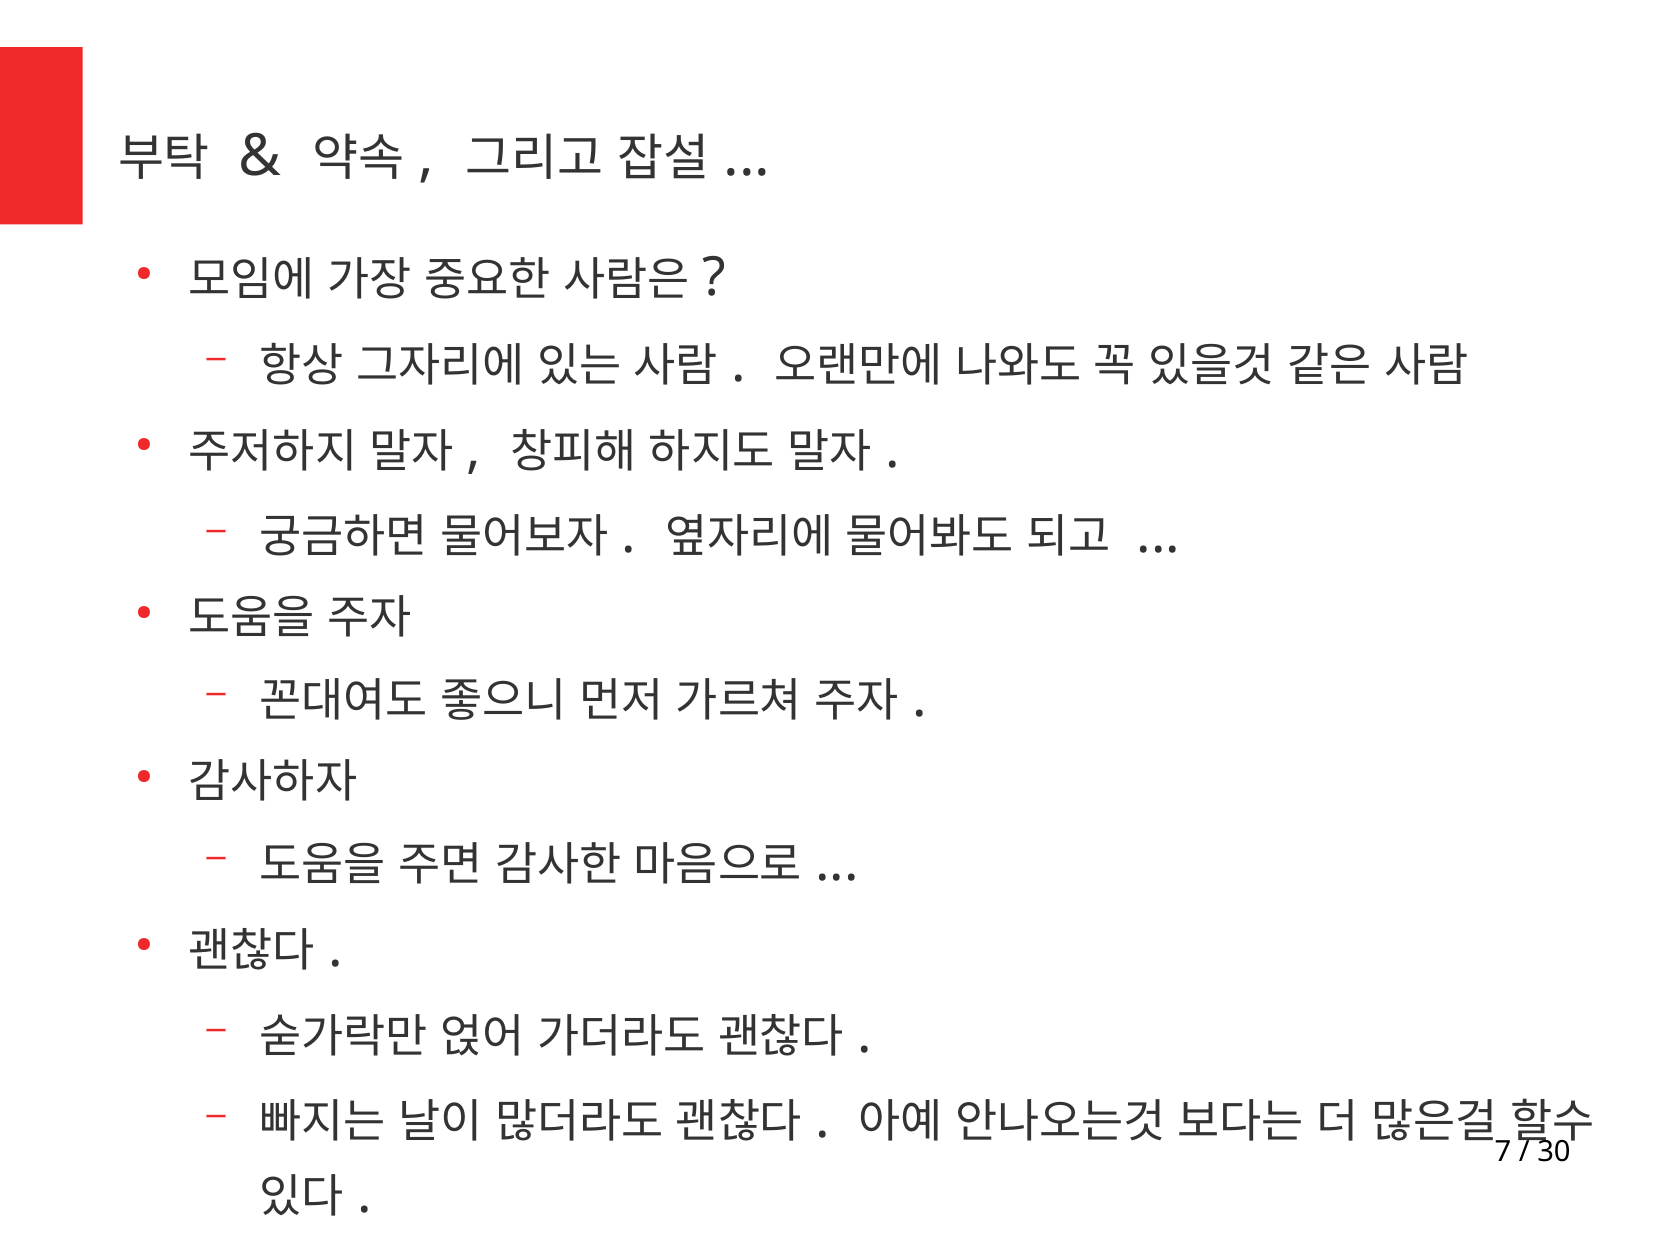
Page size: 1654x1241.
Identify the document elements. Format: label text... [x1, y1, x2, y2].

list 모임에 가장 중요한 사람은? 항상 그자리에 있는 사람. 오랜만에 나와도 꼭 있을것 같은 사람 주저하지 말자, 창피해 하지도 말자. 궁금하면 물어보자. 옆자리에 물어봐도 되고 ... 도움을 주자 꼰대여도 좋으니 먼저 가르쳐 주자. 감사하자 도움을 주면 감사한 마음으로... 괜찮다. 숟가락만 얹어 가더라도 괜찮다. 빠지는 날이 많더라도 괜찮다. 아예 안나오는것 보다는 더 많은걸 할수 있다. 안시킵니다. [118, 237, 1595, 1182]
title 부탁 & 약속, 그리고 잡설... [118, 49, 1571, 237]
